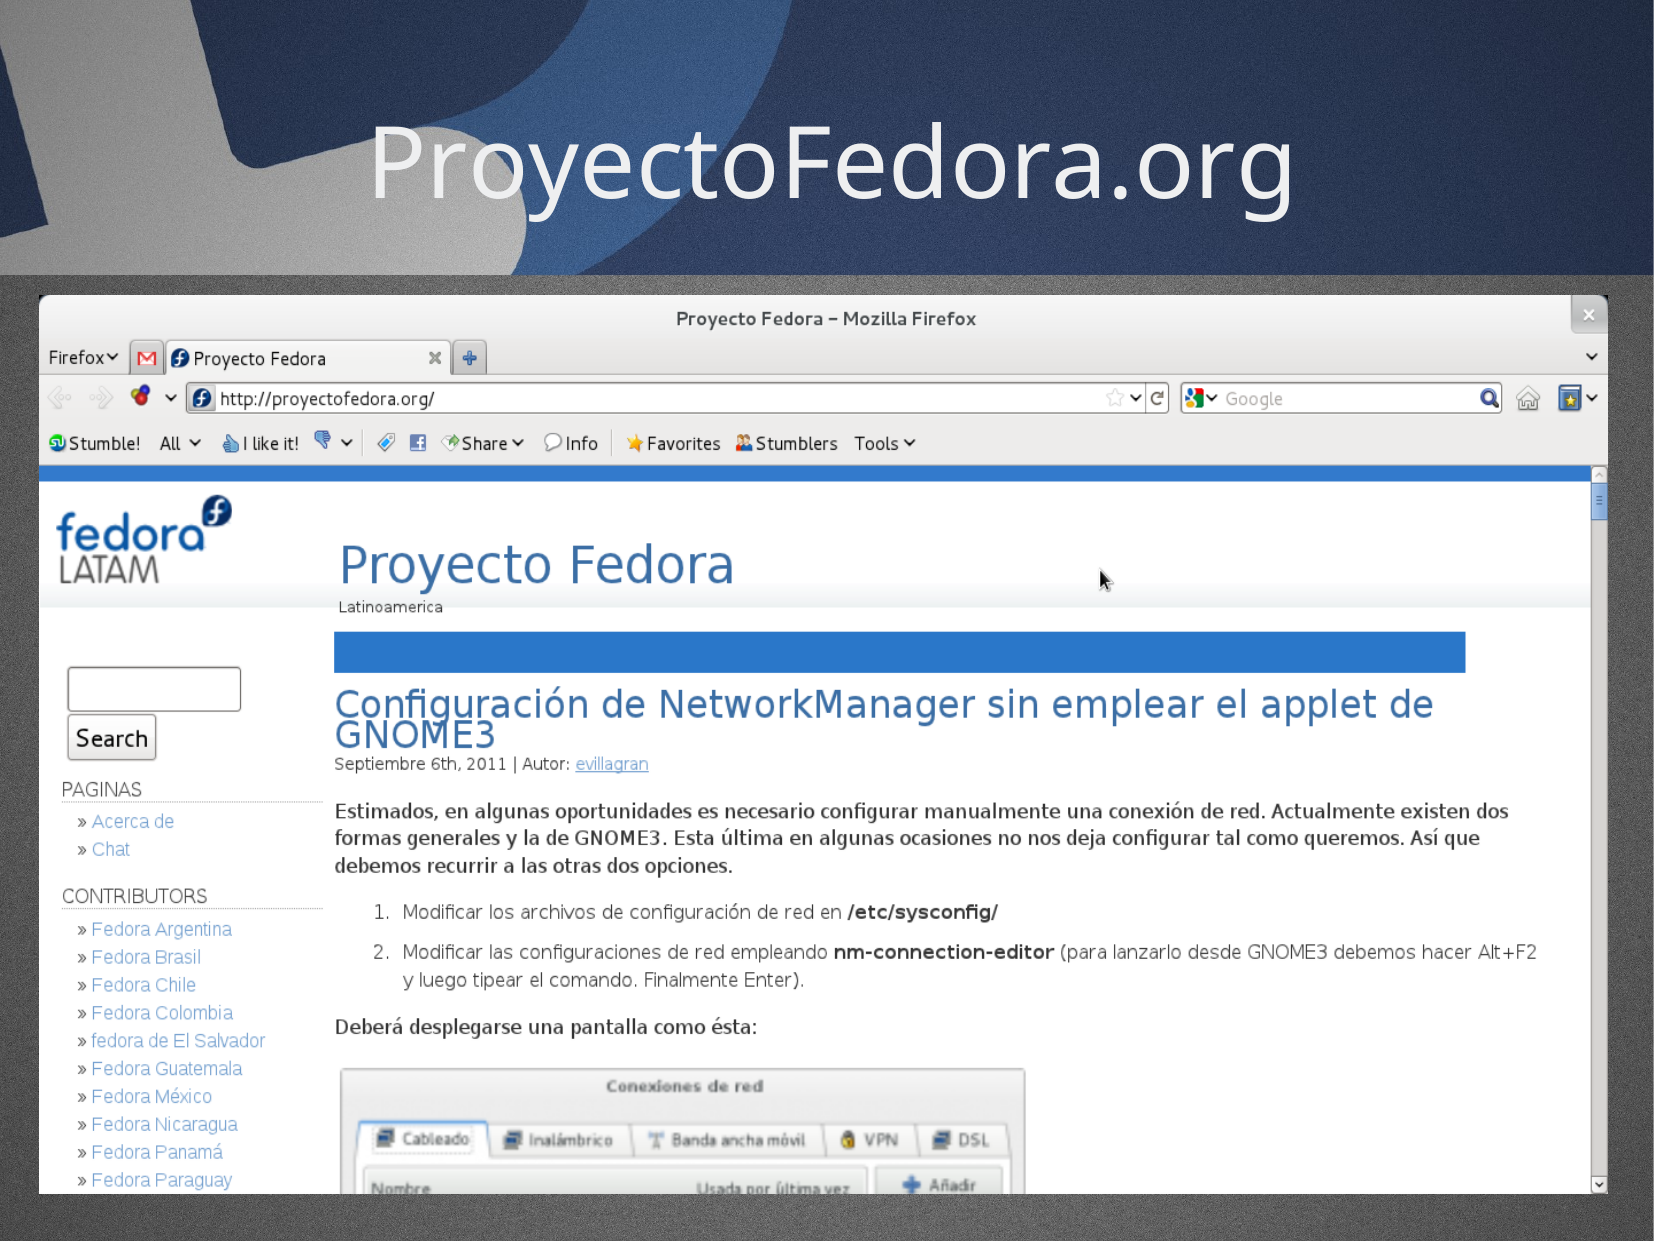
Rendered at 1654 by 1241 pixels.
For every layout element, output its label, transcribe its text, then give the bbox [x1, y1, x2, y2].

picture [0, 0, 1654, 1241]
text_box ProyectoFedora.org [88, 58, 1577, 266]
